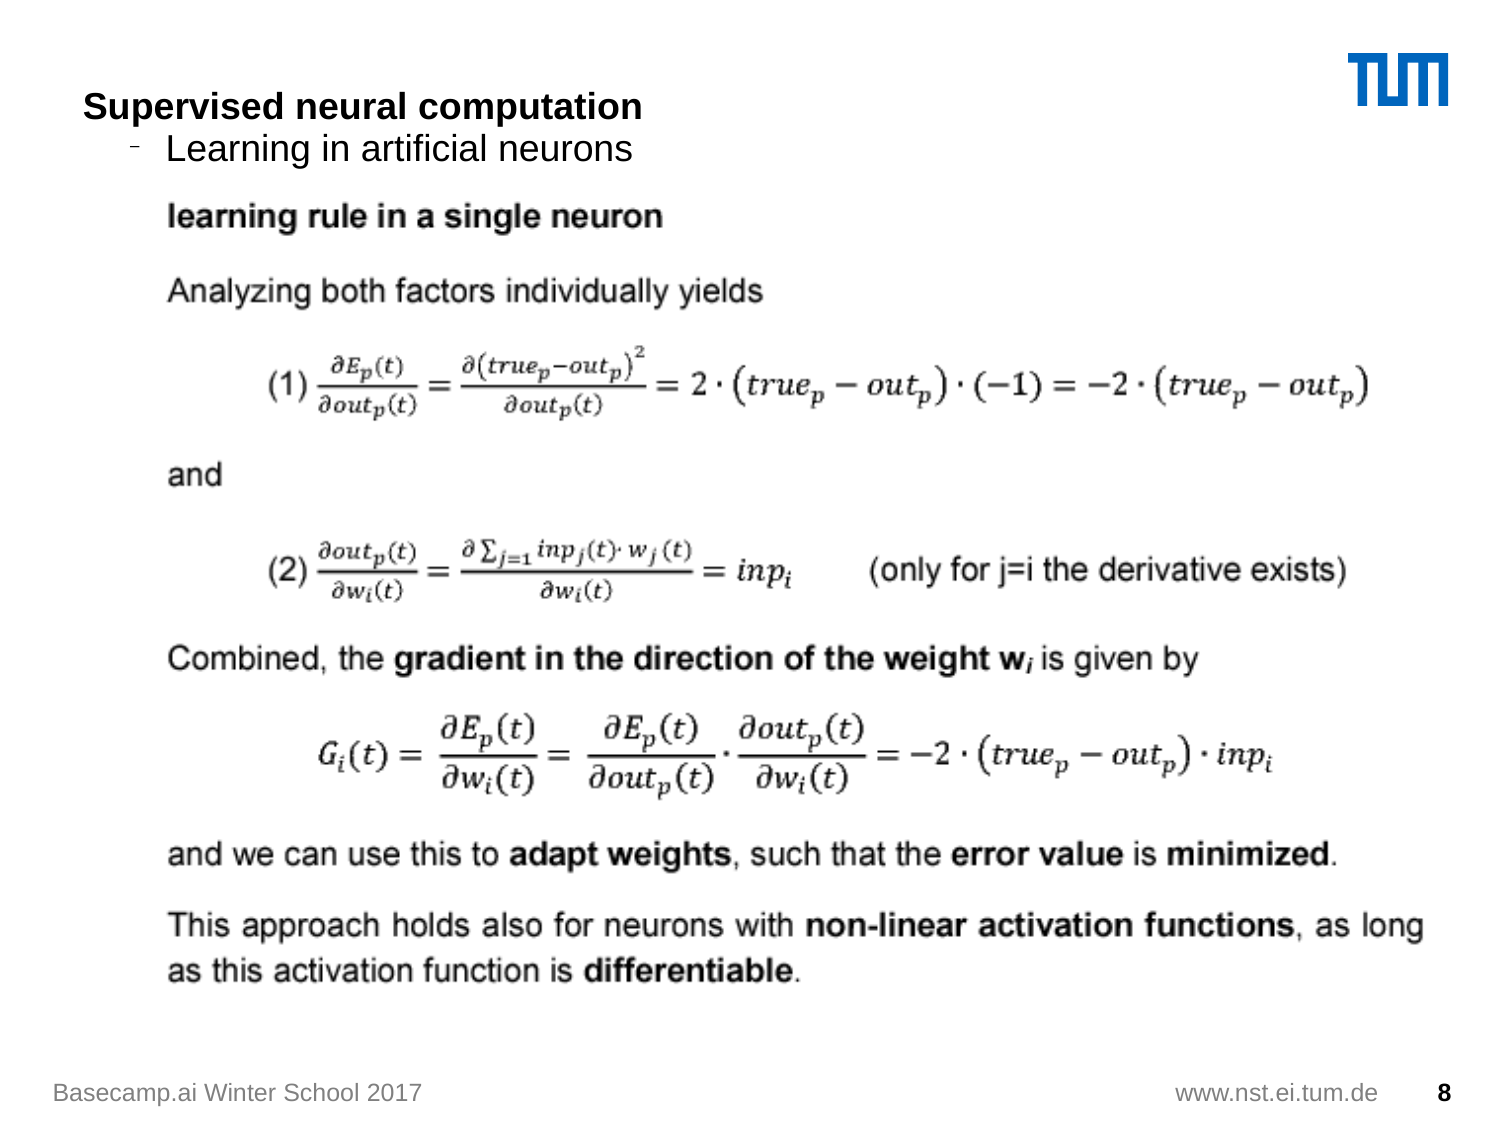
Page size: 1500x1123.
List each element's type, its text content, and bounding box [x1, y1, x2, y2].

picture [165, 194, 665, 249]
picture [159, 265, 1433, 1002]
text_box Supervised neural computation Learning in artificial neurons [68, 77, 1406, 343]
